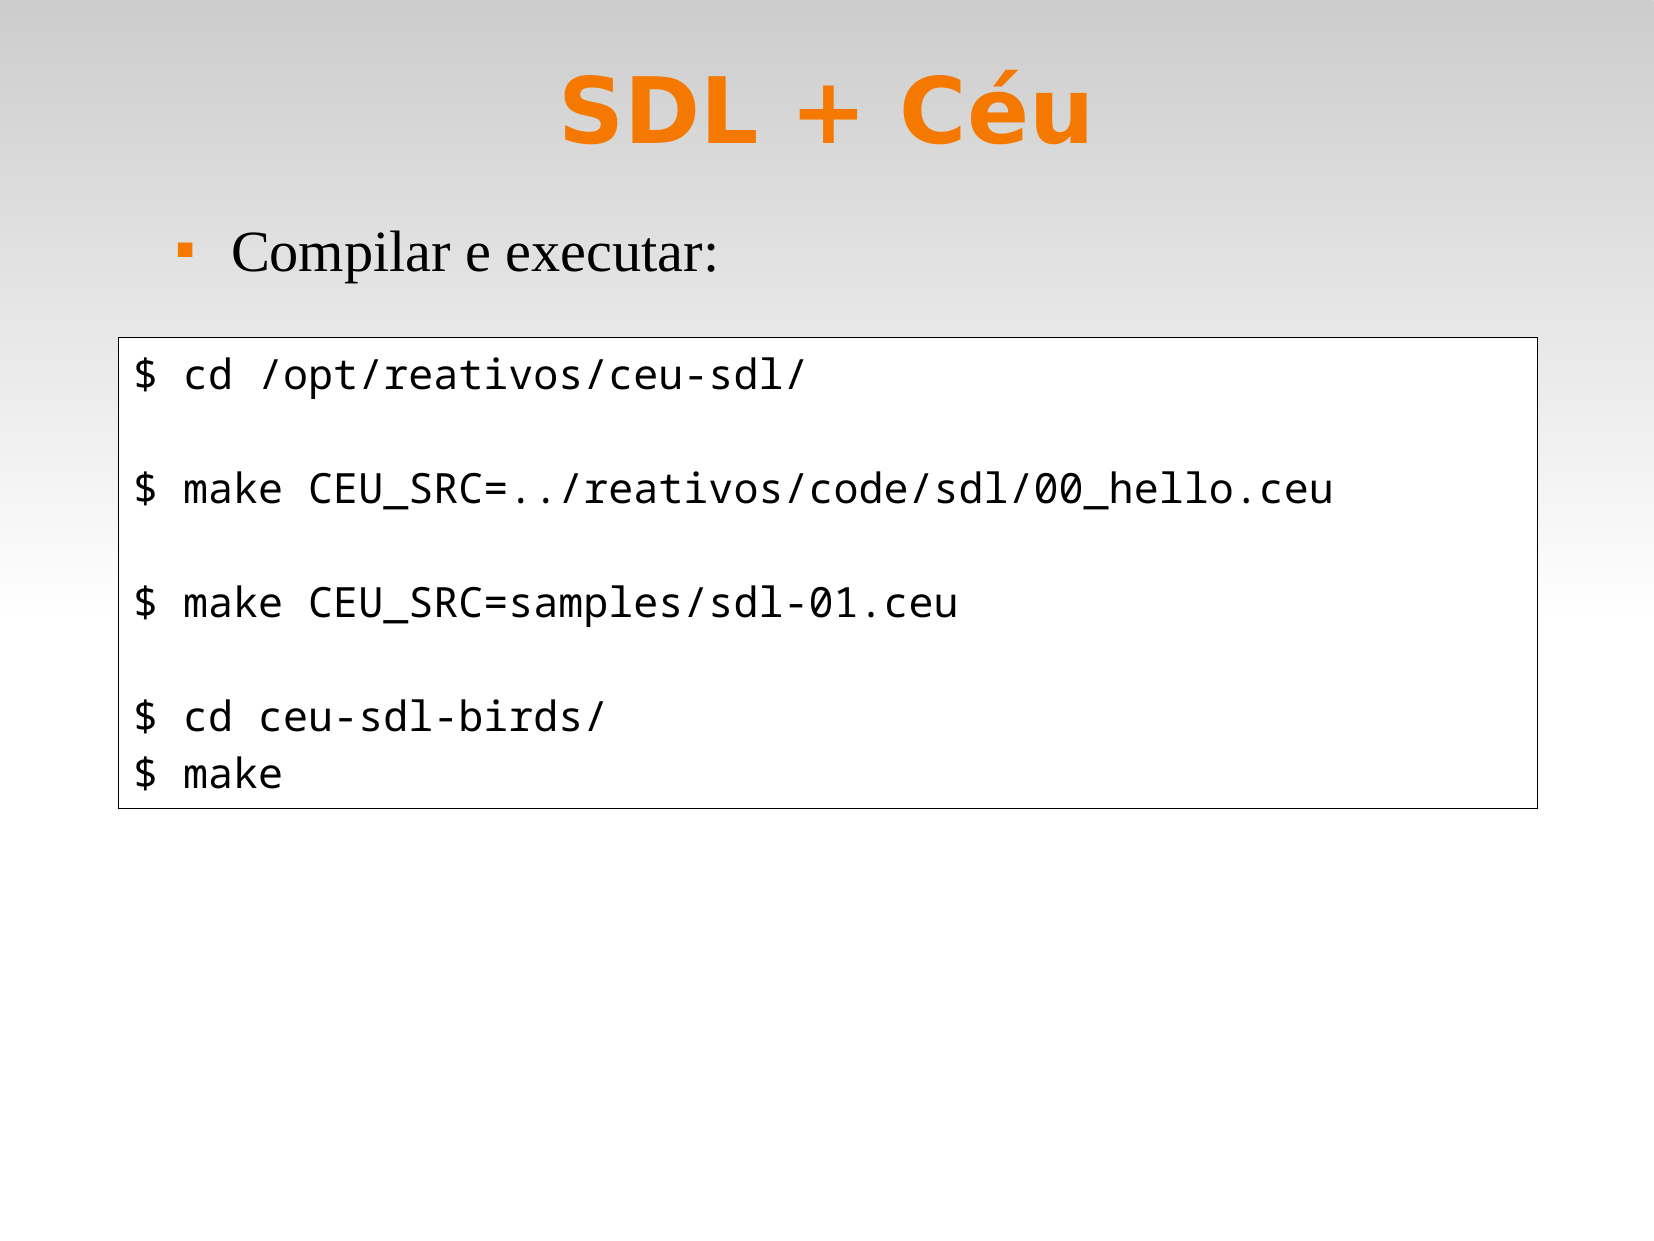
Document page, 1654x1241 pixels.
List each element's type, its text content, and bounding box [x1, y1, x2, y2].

text_box $ cd /opt/reativos/ceu-sdl/ $ make CEU_SRC=../reativos/code/sdl/00_hello.ceu $ make CEU_SRC=samples/sdl-01.ceu $ cd ceu-sdl-birds/ $ make [118, 337, 1538, 741]
list Compilar e executar: [89, 219, 1576, 1199]
title SDL + Céu [82, 8, 1571, 216]
